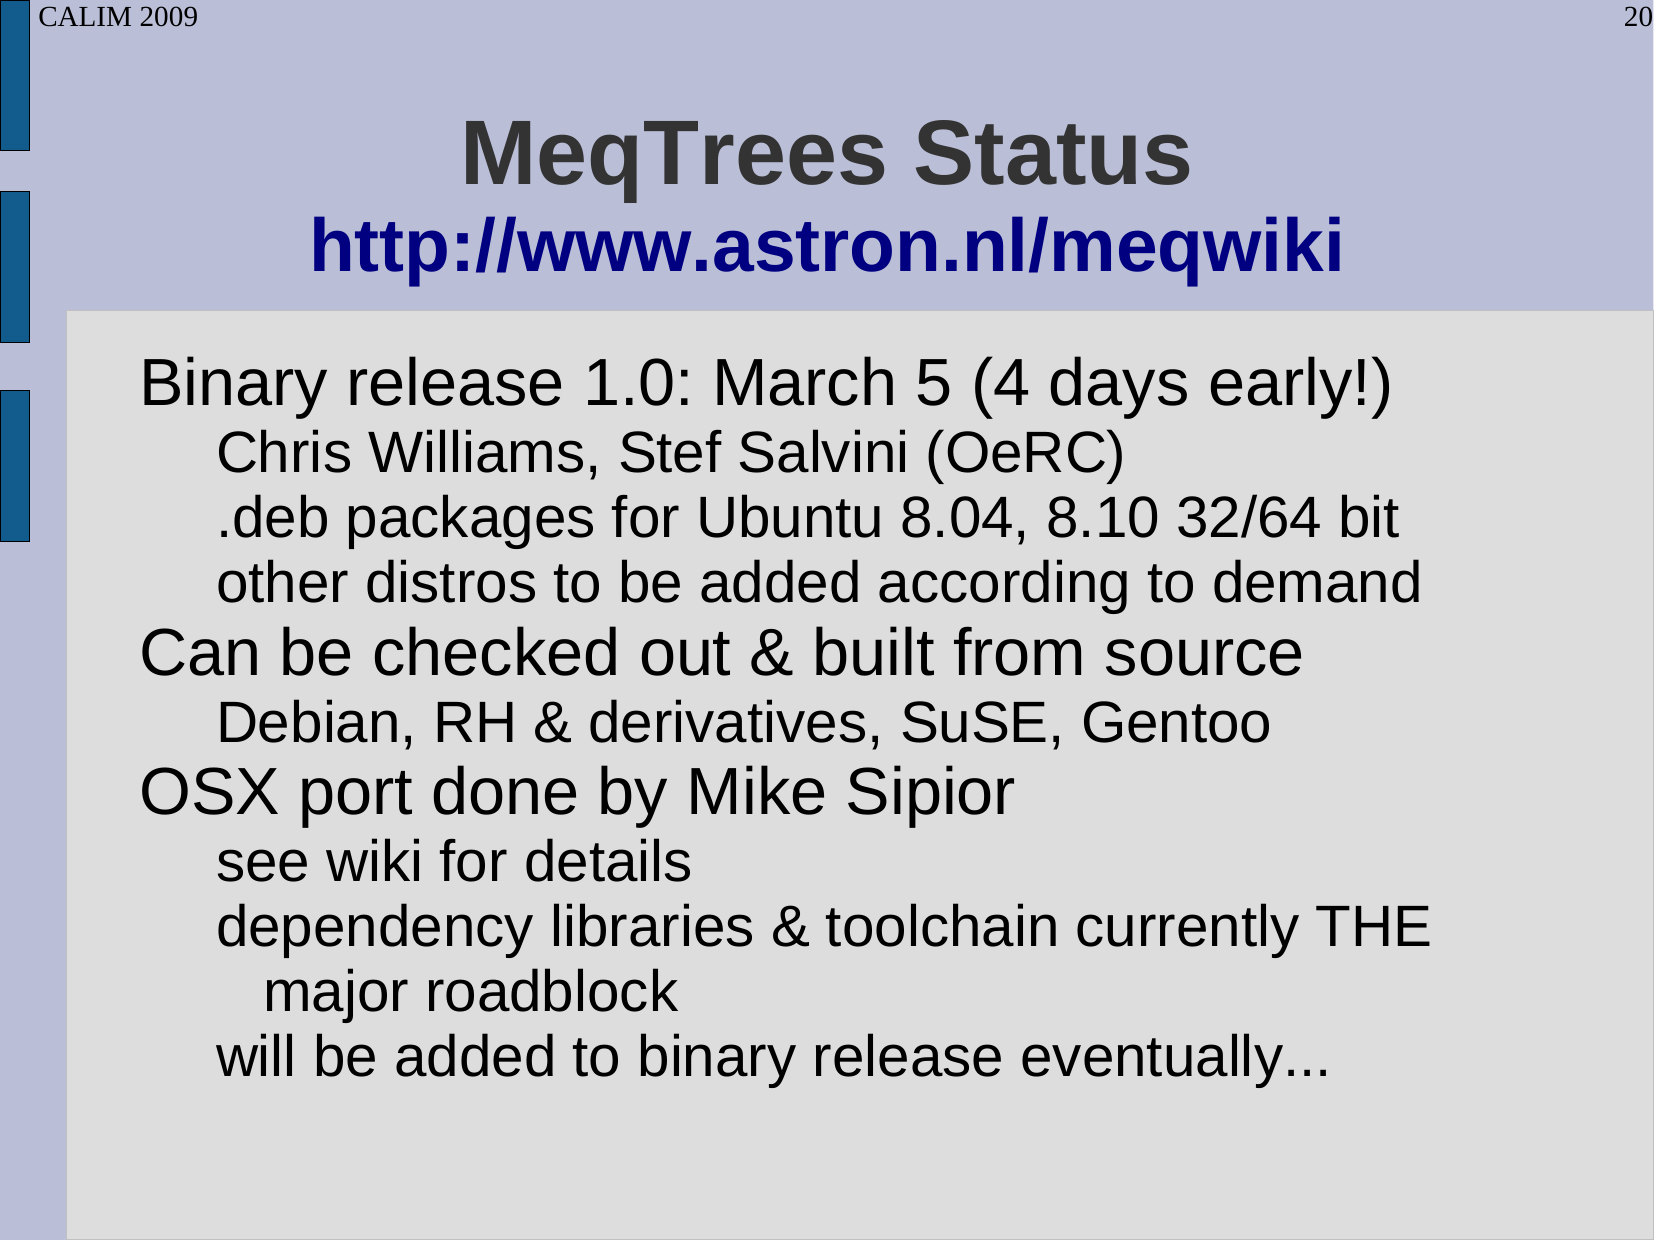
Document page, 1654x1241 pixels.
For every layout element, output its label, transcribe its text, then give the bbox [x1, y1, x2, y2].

title MeqTrees Status http://www.astron.nl/meqwiki [121, 91, 1534, 299]
list Binary release 1.0: March 5 (4 days early!) Chris Williams, Stef Salvini (OeRC) .deb packages for Ubuntu 8.04, 8.10 32/64 bit other distros to be added according to demand Can be checked out & built from source Debian, RH & derivatives, SuSE, Gentoo OSX port done by Mike Sipior see wiki for details dependency libraries & toolchain currently THE major roadblock will be added to binary release eventually... [121, 344, 1534, 1127]
